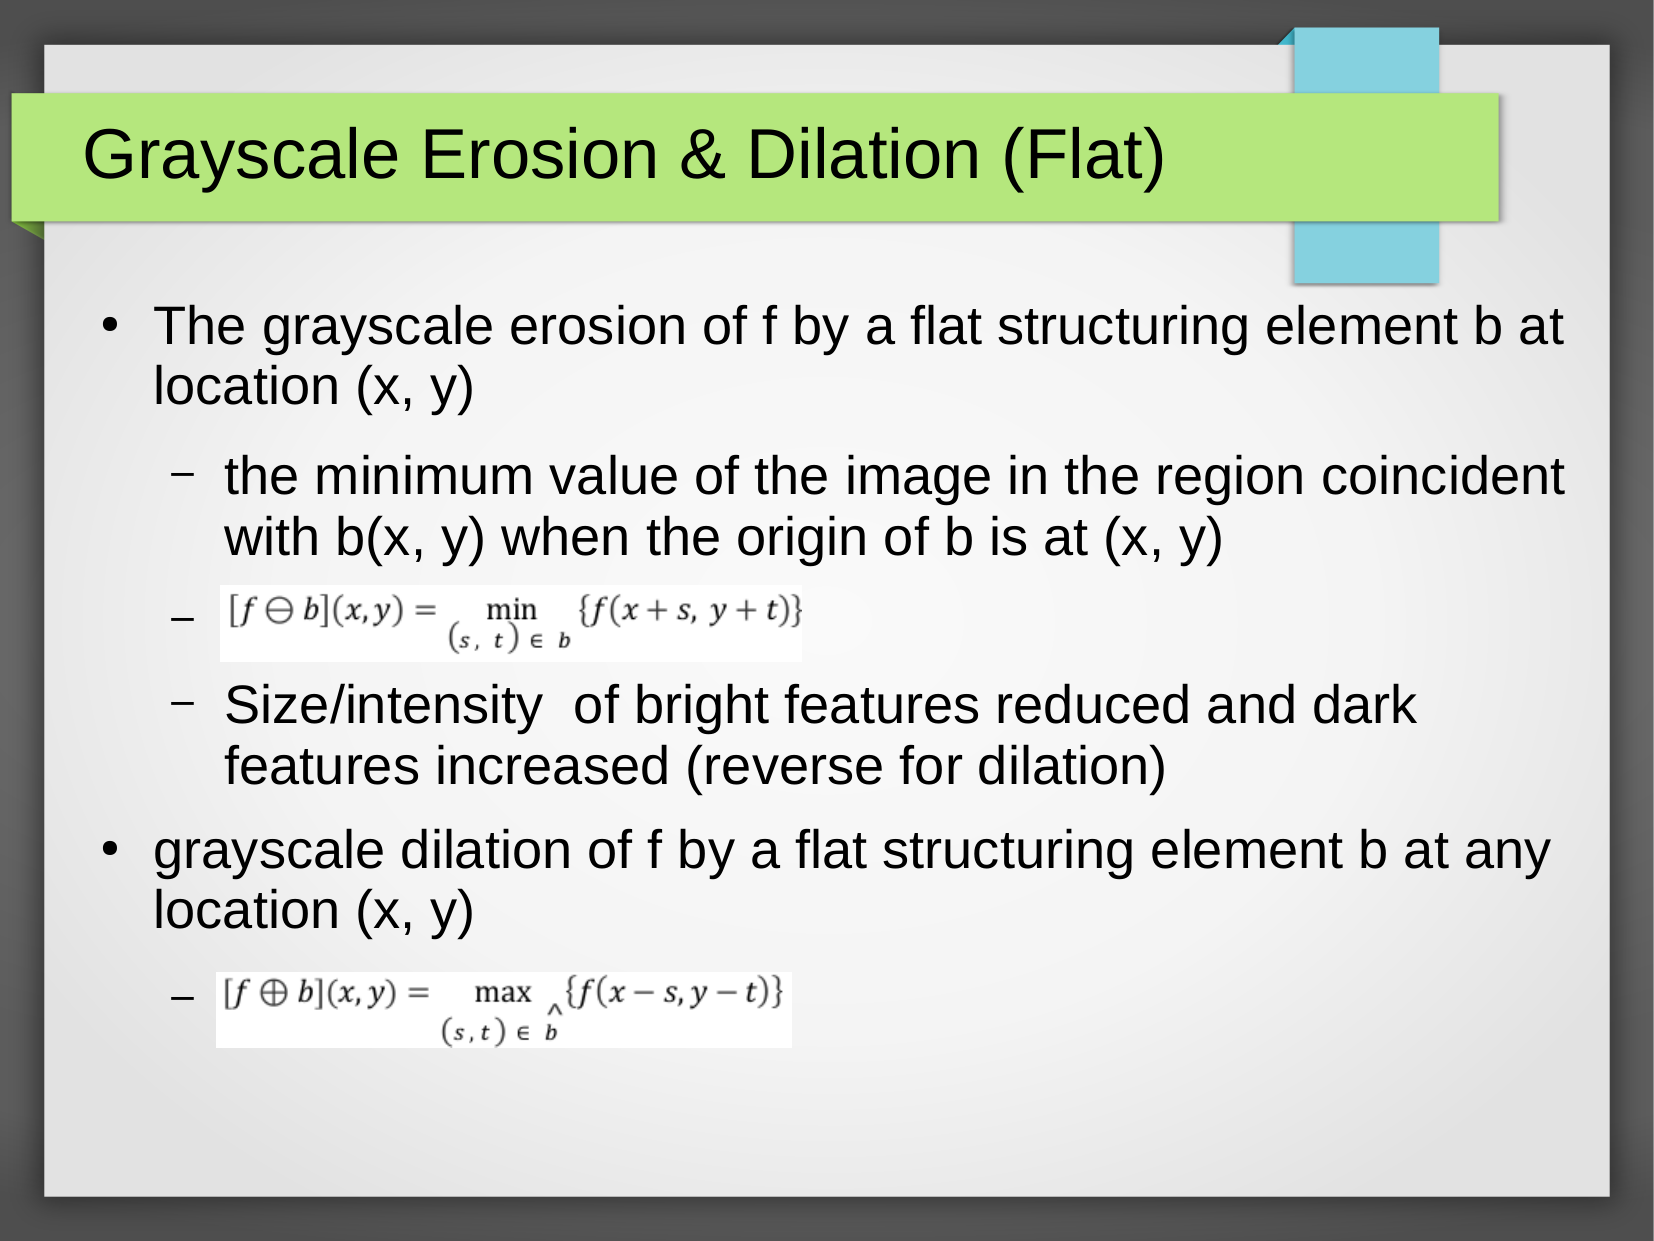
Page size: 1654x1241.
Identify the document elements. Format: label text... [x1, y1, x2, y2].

title Grayscale Erosion & Dilation (Flat) [82, 94, 1264, 213]
list The grayscale erosion of f by a flat structuring element b at location (x, y) the minimum value of the image in the region coincident with b(x, y) when the origin of b is at (x, y) Size/intensity of bright features reduced and dark features increased (reverse for dilation) grayscale dilation of f by a flat structuring element b at any location (x, y) [82, 295, 1571, 1015]
picture [0, 0, 1654, 1241]
